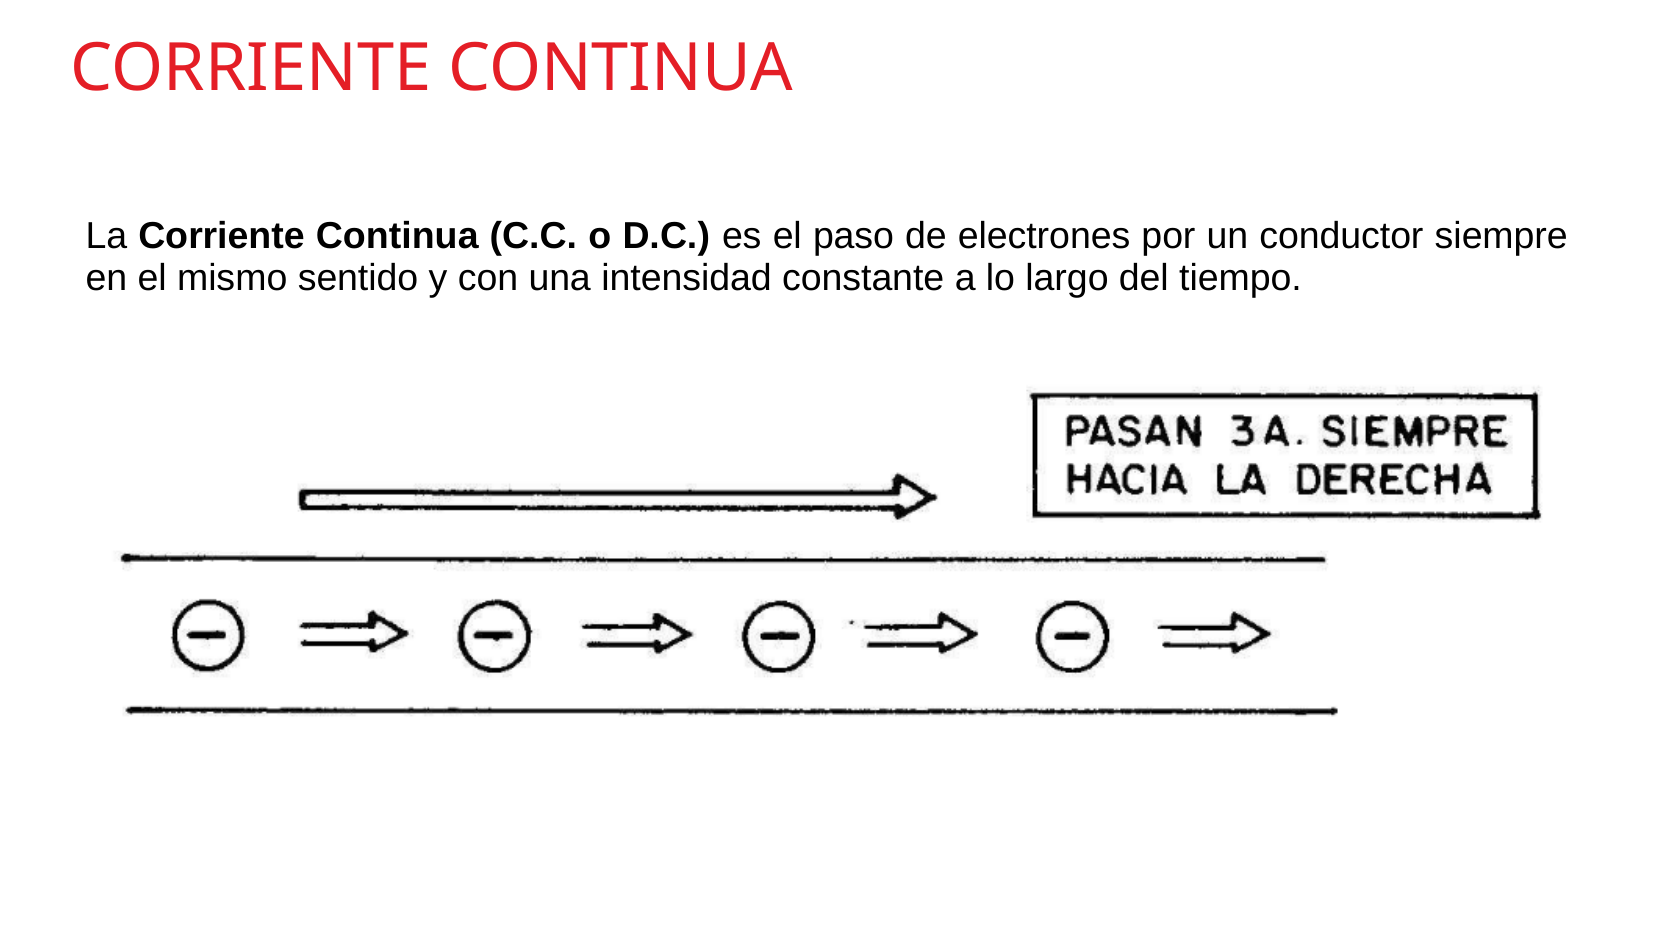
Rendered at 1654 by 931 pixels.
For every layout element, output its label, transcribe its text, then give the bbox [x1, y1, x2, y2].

title CORRIENTE CONTINUA [70, 11, 1347, 118]
text_box La Corriente Continua (C.C. o D.C.) es el paso de electrones por un conductor siempre en el mismo sentido y con una intensidad constante a lo largo del tiempo. [70, 206, 1583, 390]
picture [90, 376, 1563, 752]
